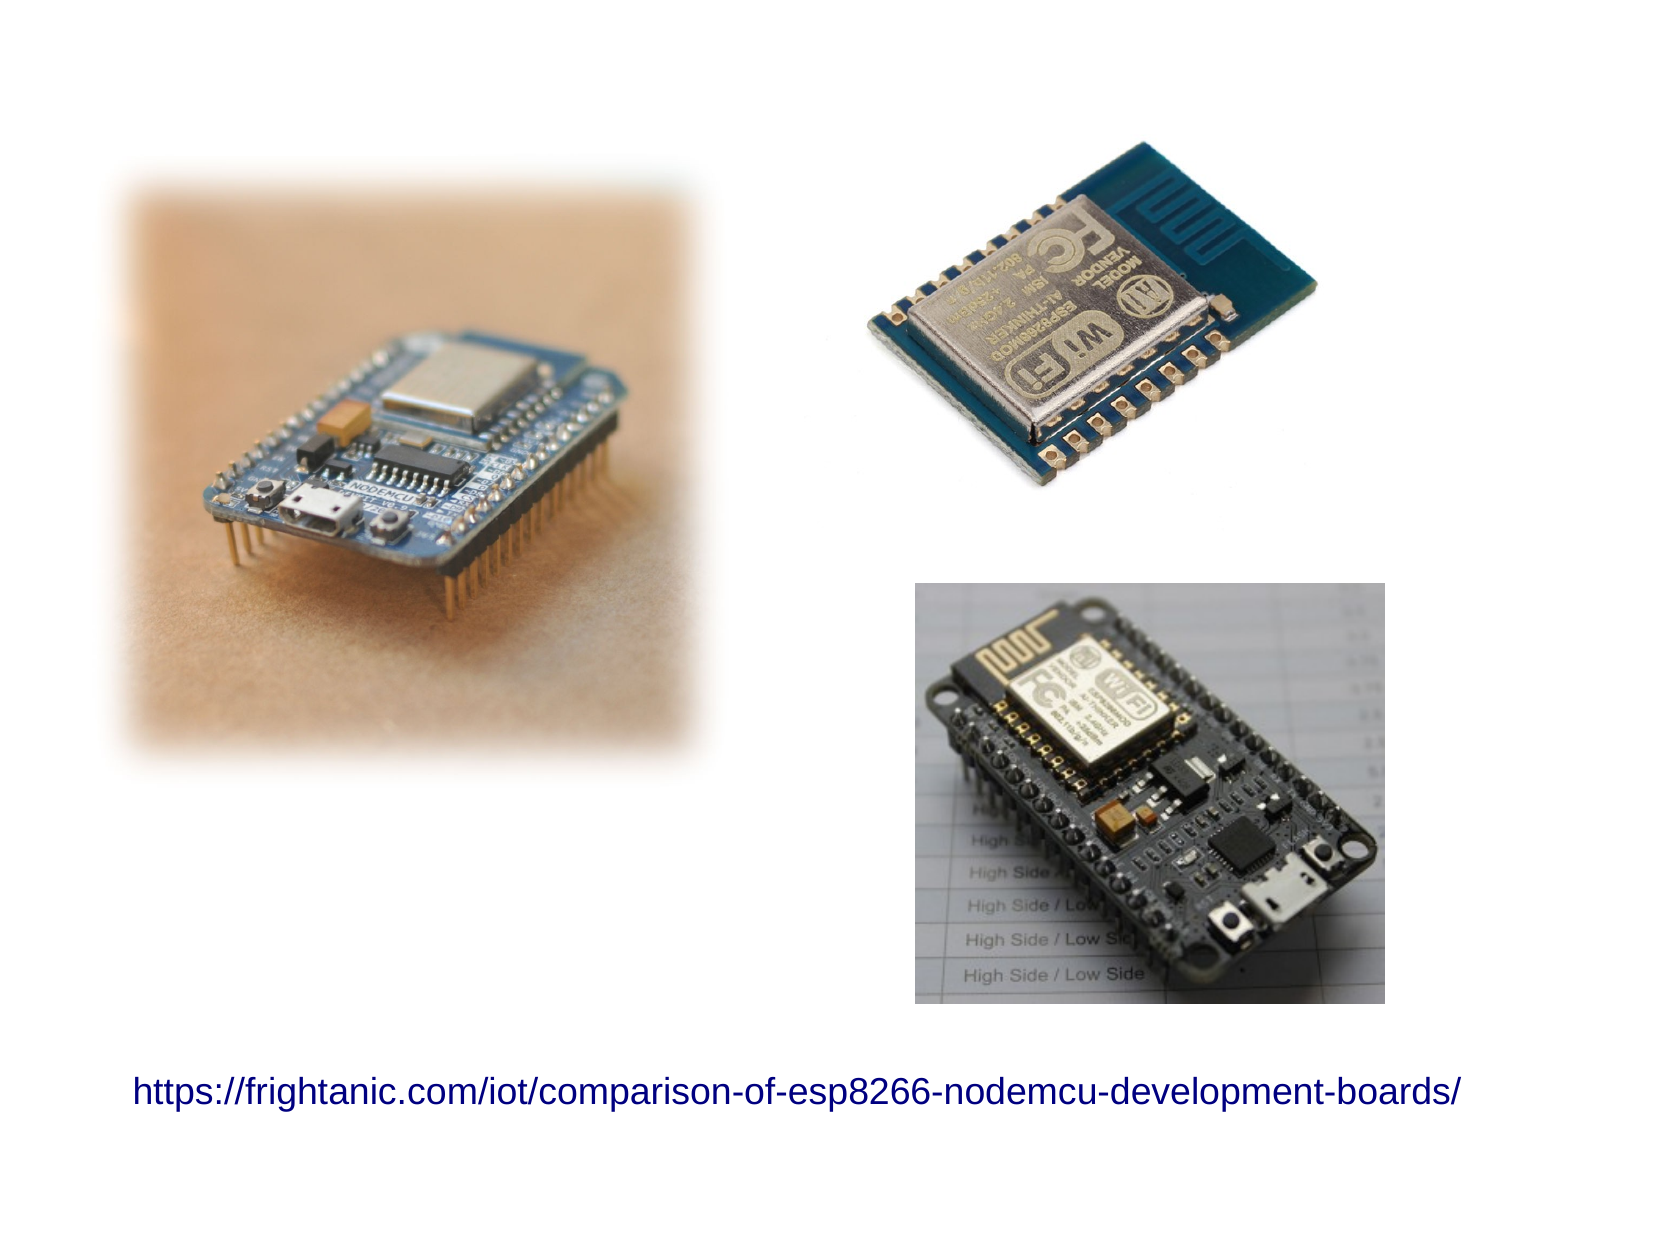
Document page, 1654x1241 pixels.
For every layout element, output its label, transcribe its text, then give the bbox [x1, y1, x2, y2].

text_box https://frightanic.com/iot/comparison-of-esp8266-nodemcu-development-boards/ [117, 1062, 1477, 1120]
picture [797, 94, 1380, 532]
picture [88, 147, 733, 792]
picture [915, 583, 1385, 1004]
